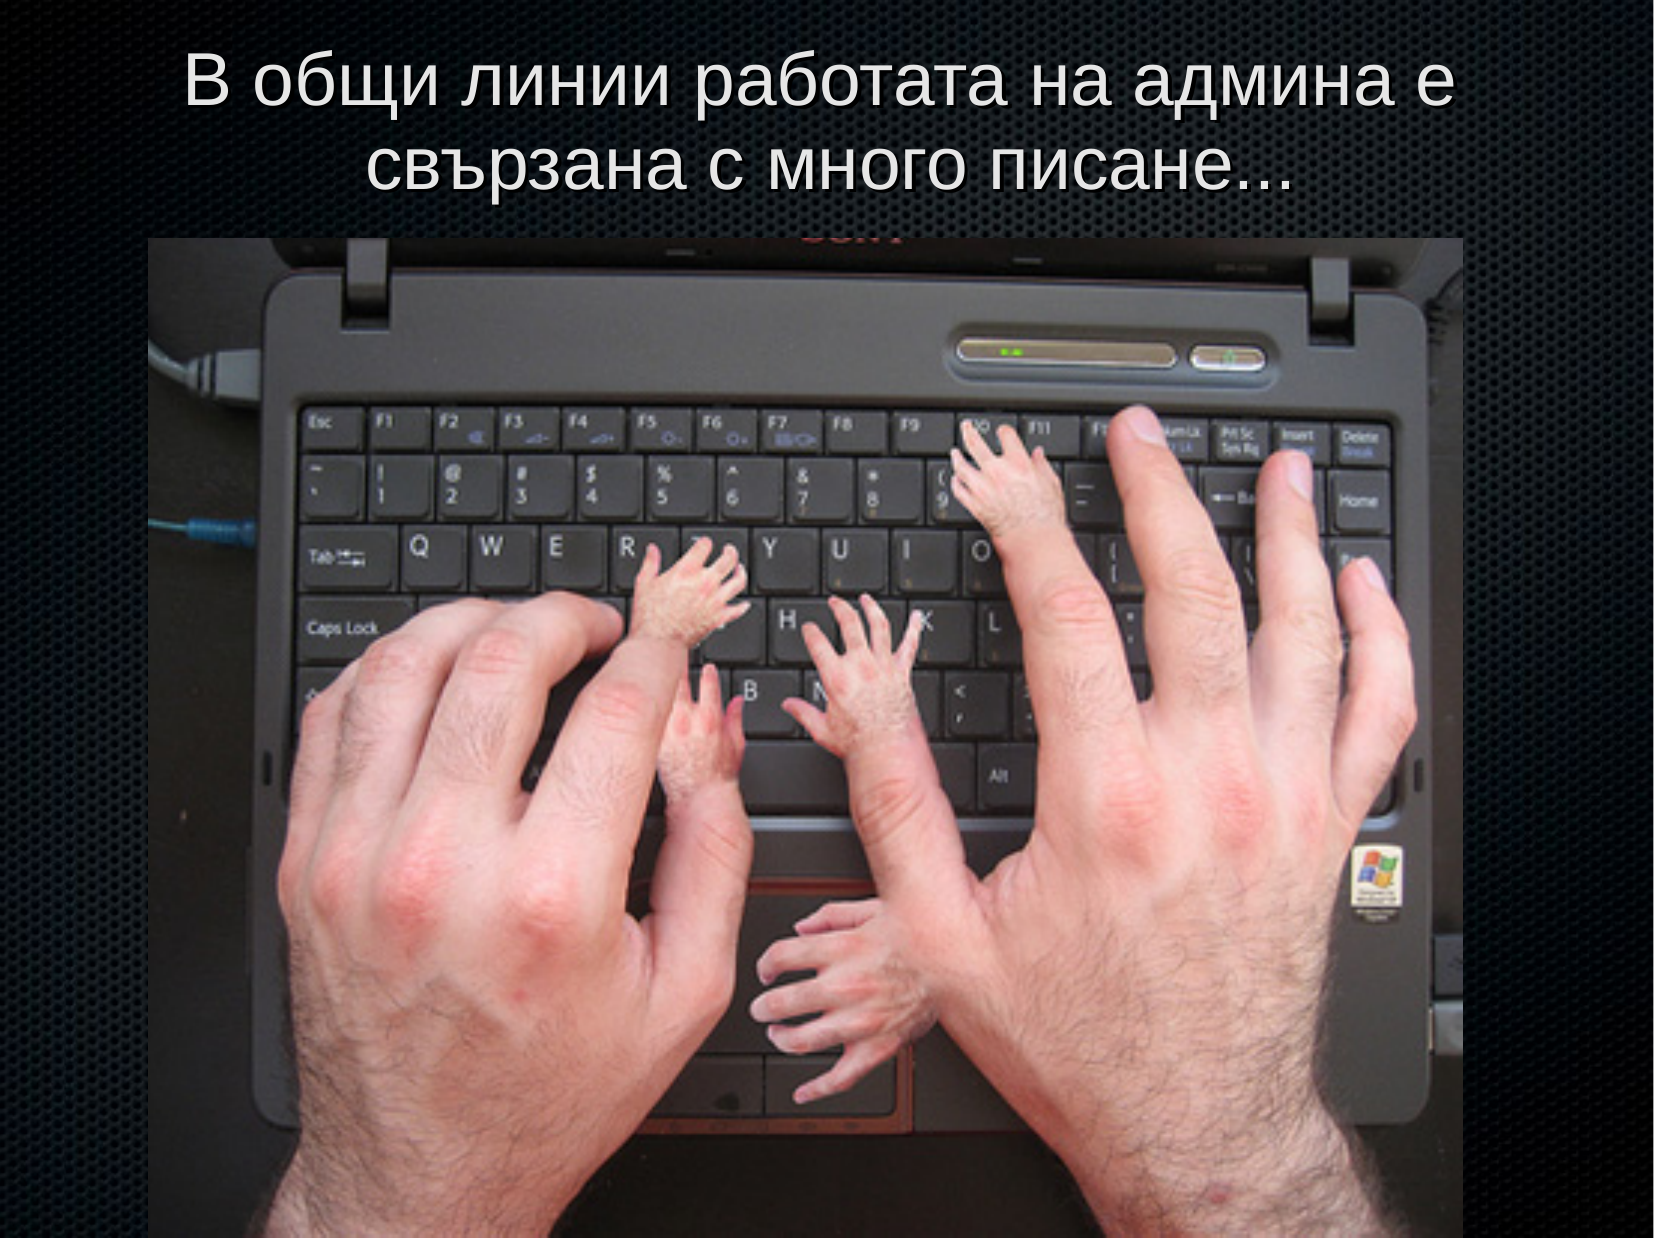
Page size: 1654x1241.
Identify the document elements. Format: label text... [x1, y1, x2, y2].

title В общи линии работата на админа е свързана с много писане... [86, 25, 1576, 218]
picture [0, 0, 1654, 1238]
